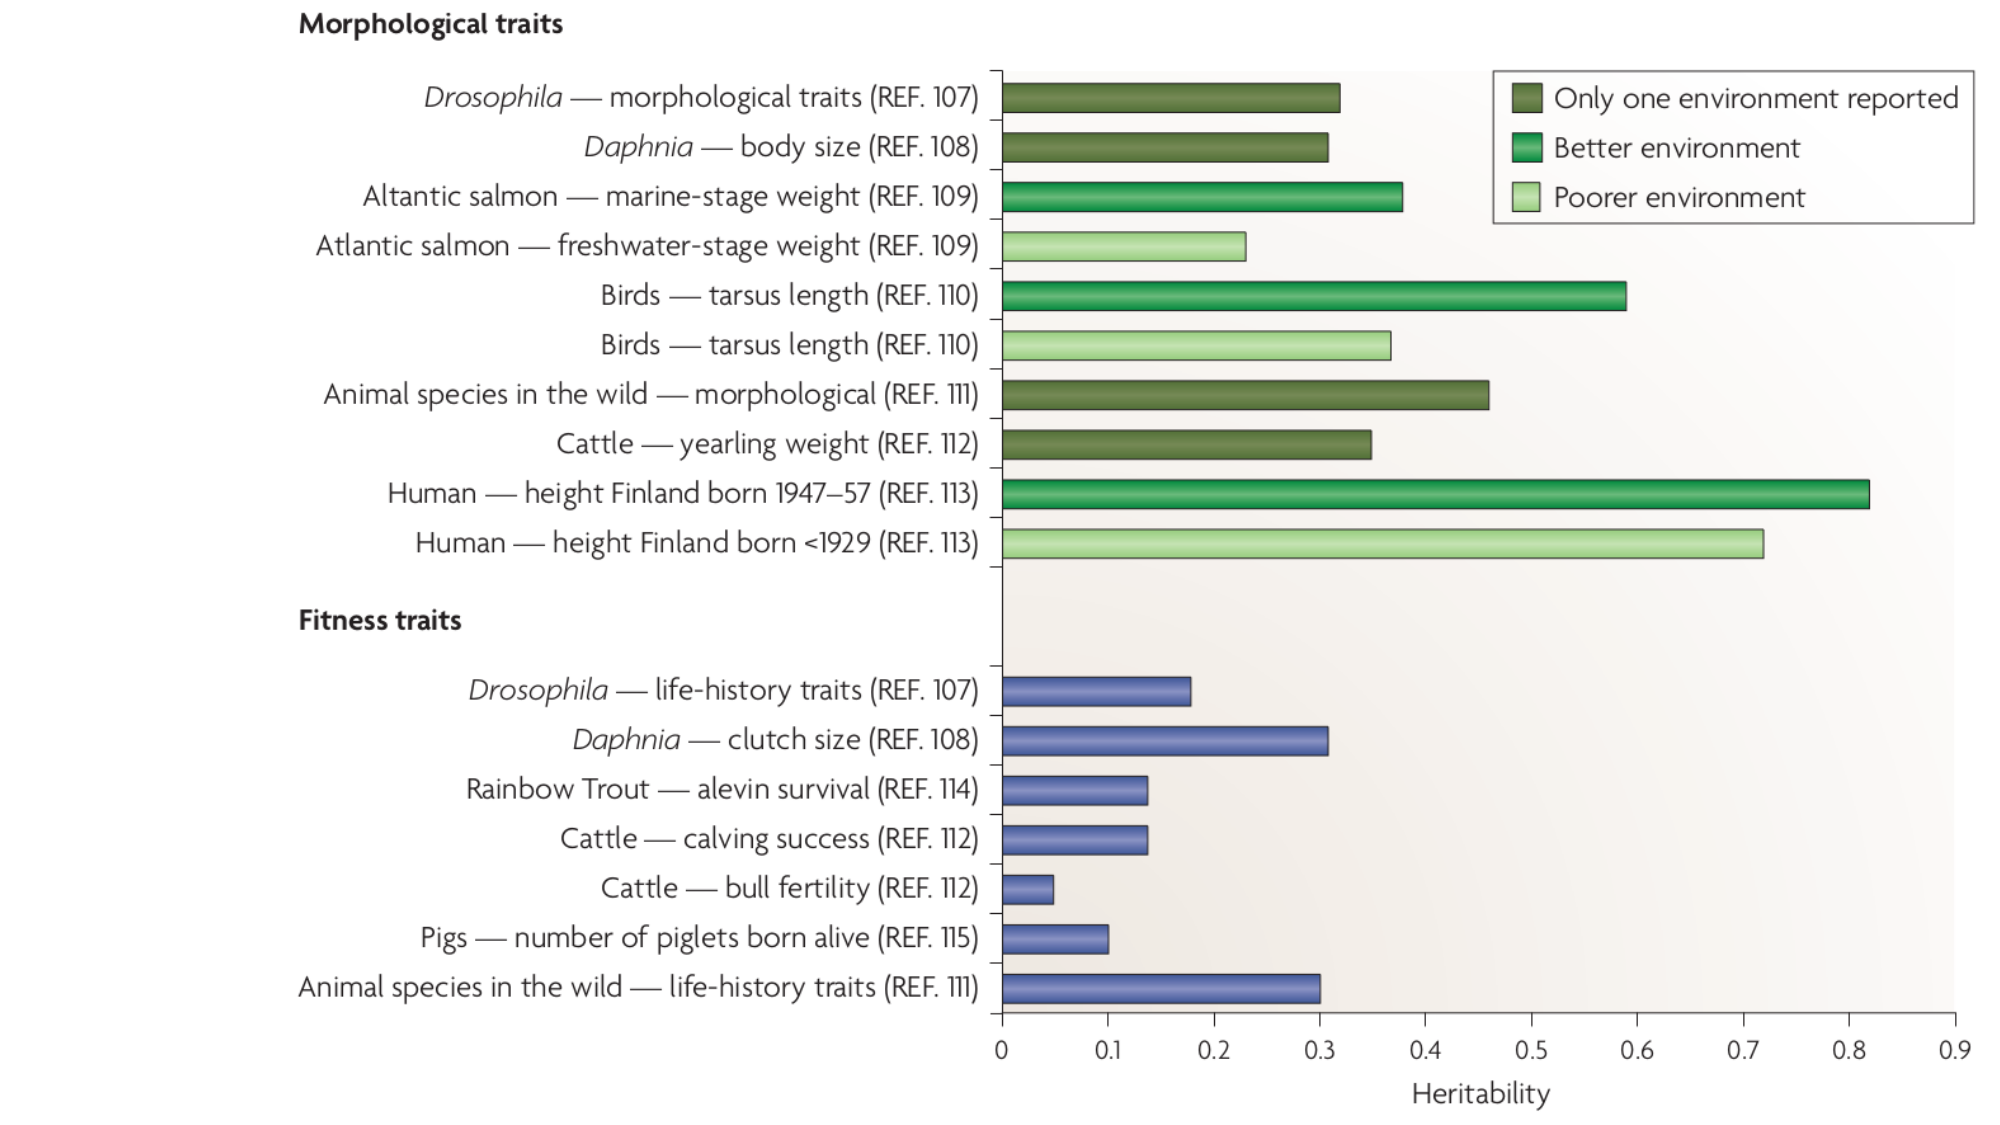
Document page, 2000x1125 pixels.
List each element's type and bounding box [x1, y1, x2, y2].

picture [276, 0, 2000, 1125]
